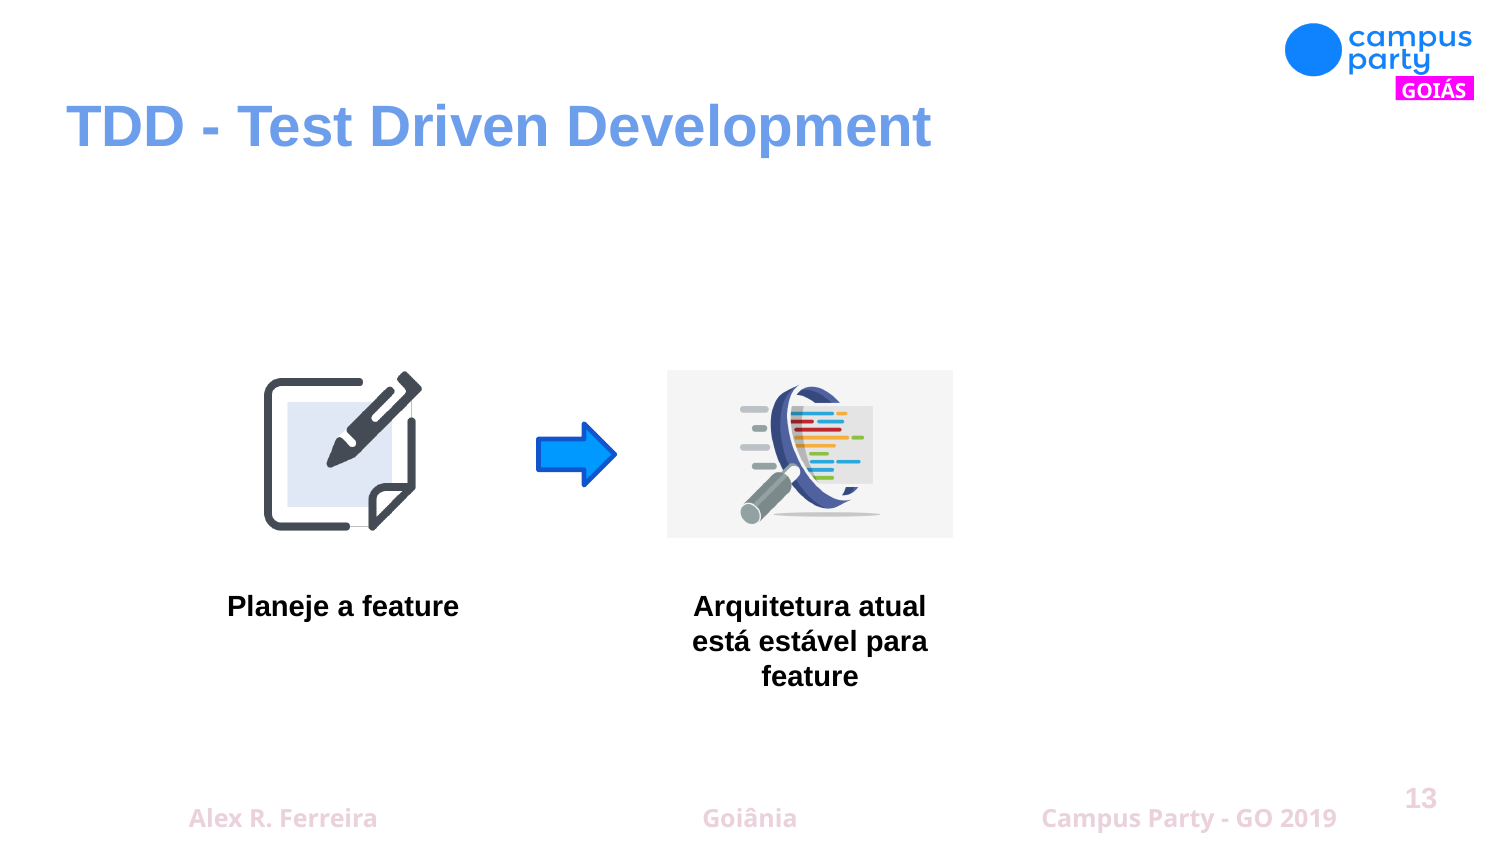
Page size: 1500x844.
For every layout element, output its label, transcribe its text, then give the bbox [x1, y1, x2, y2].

text_box Arquitetura atual está estável para feature [655, 572, 965, 645]
title TDD - Test Driven Development [51, 72, 1449, 167]
picture [256, 370, 423, 538]
picture [1280, 18, 1477, 80]
picture [667, 370, 953, 538]
slide_number <número> [1389, 764, 1480, 830]
text_box Planeje a feature [188, 572, 499, 645]
text_box [538, 423, 615, 486]
